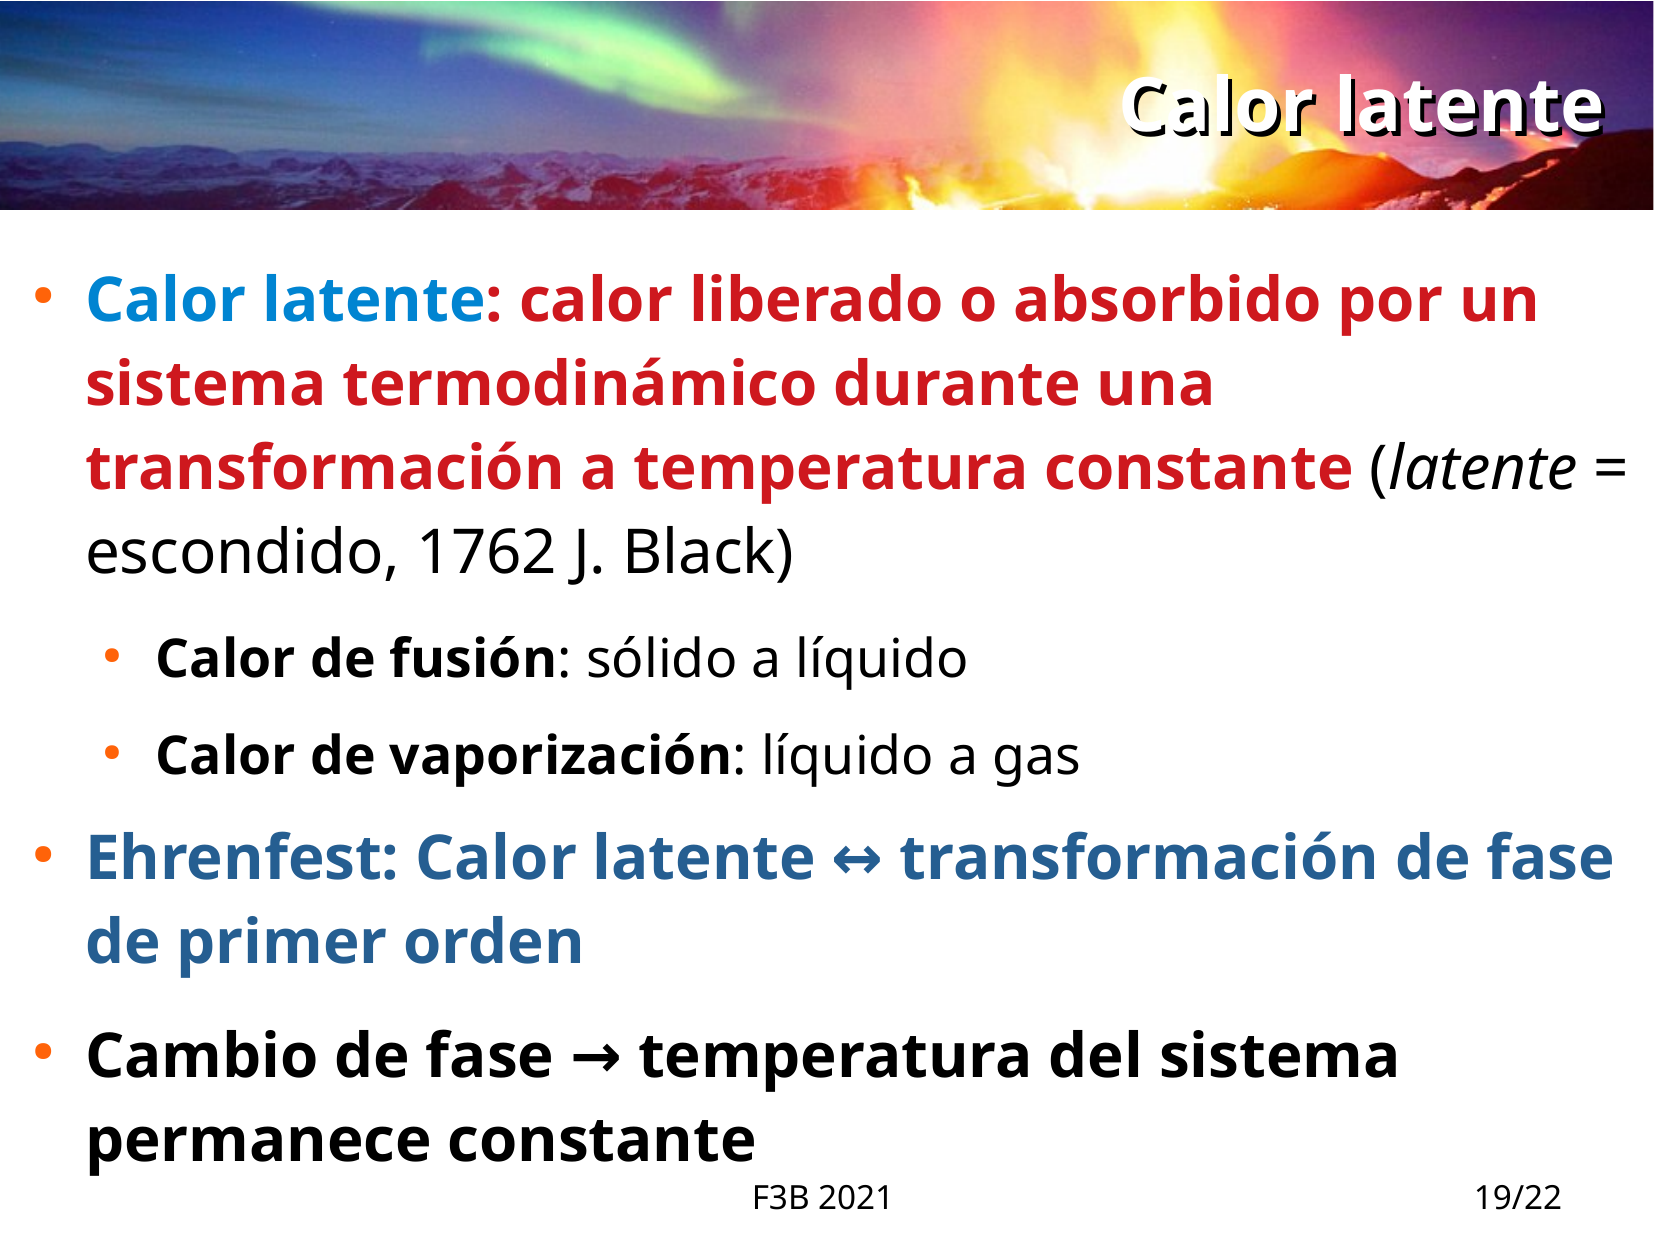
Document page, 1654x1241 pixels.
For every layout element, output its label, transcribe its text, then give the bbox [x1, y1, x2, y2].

picture [0, 1, 1654, 210]
title Calor latente [45, 15, 1606, 191]
list Calor latente: calor liberado o absorbido por un sistema termodinámico durante una transformación a temperatura constante (latente = escondido, 1762 J. Black) Calor de fusión: sólido a líquido Calor de vaporización: líquido a gas Ehrenfest: Calor latente ↔ transformación de fase de primer orden Cambio de fase → temperatura del sistema permanece constante [15, 255, 1636, 1186]
